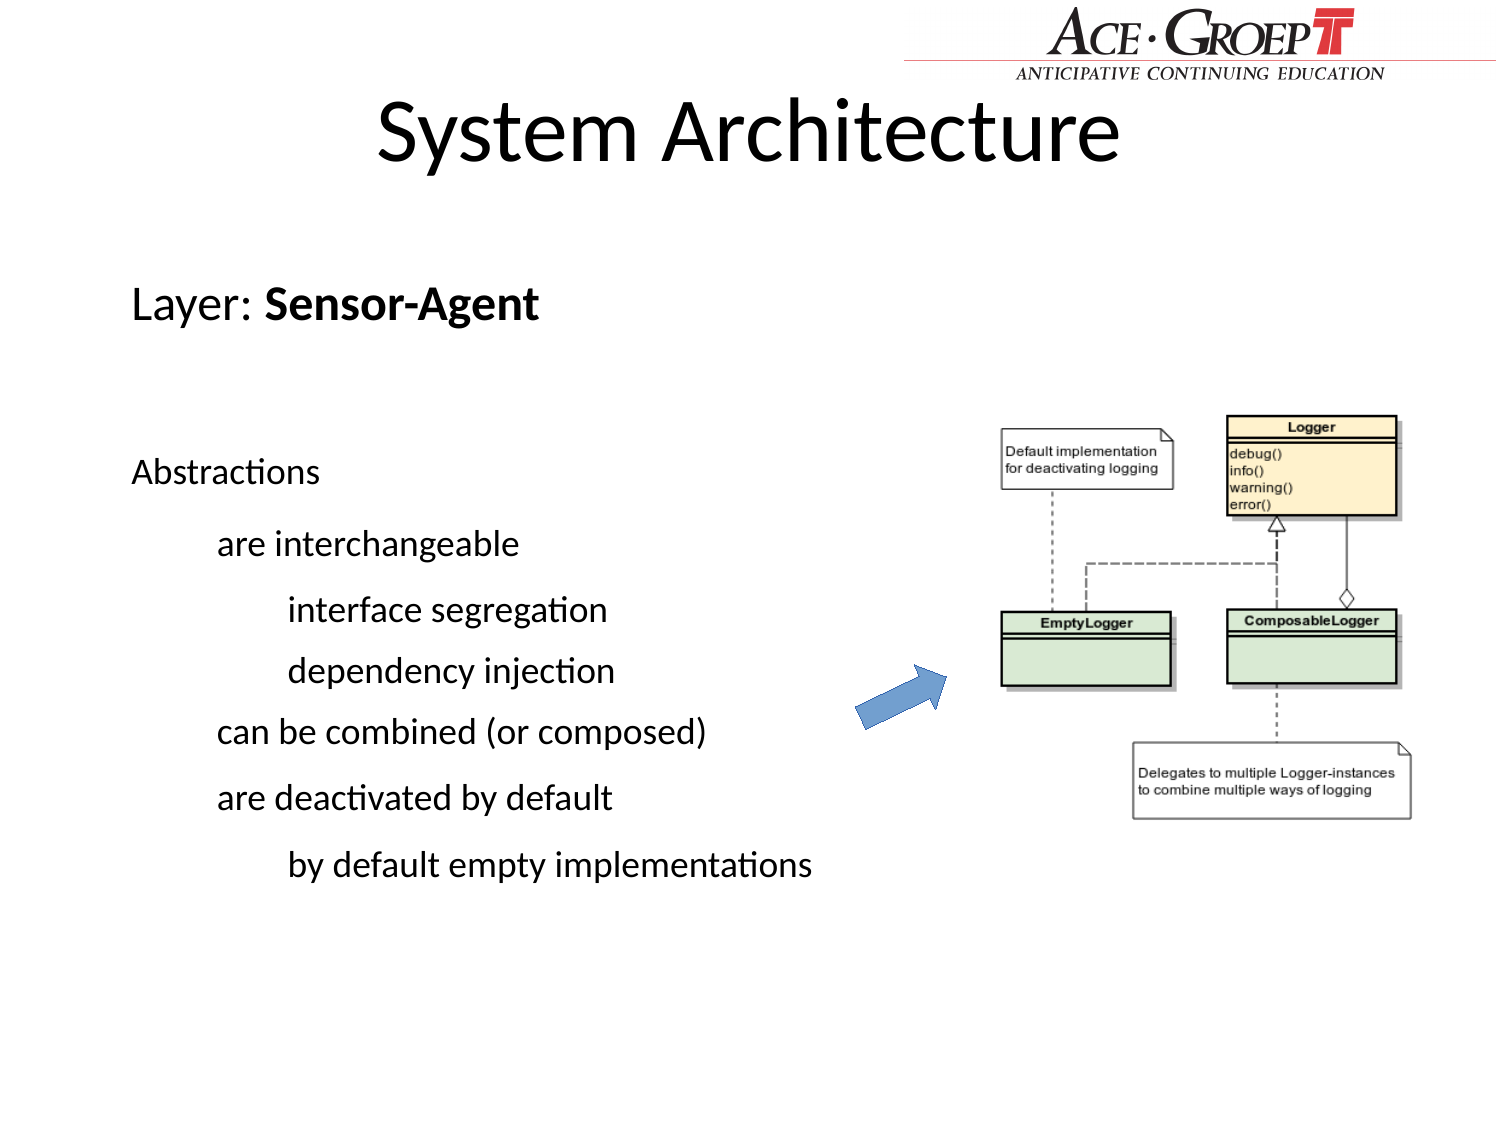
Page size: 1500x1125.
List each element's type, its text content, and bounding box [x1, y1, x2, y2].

picture [962, 392, 1435, 843]
picture [904, 7, 1496, 80]
list Layer: Sensor-Agent Abstractions are interchangeable interface segregation dependency injection can be combined (or composed) are deactivated by default by default empty implementations [60, 262, 1411, 1006]
title System Architecture [75, 45, 1425, 233]
text_box [855, 664, 947, 730]
